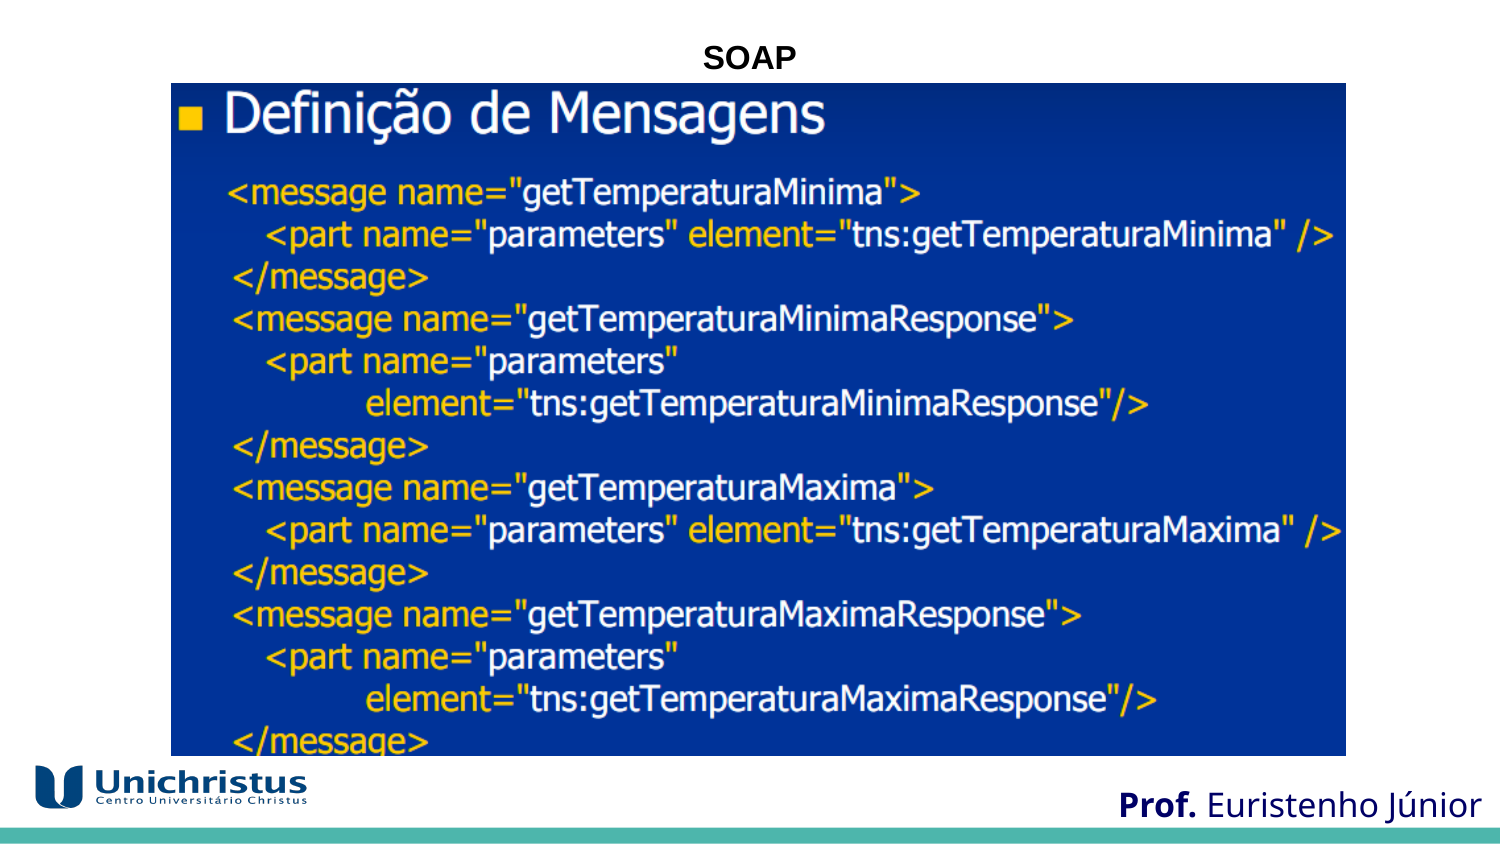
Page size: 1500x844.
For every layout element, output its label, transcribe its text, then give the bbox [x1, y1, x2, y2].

title SOAP [51, 20, 1449, 137]
picture [171, 83, 1346, 756]
text_box Prof. Euristenho Júnior [1103, 773, 1500, 829]
picture [31, 763, 311, 810]
